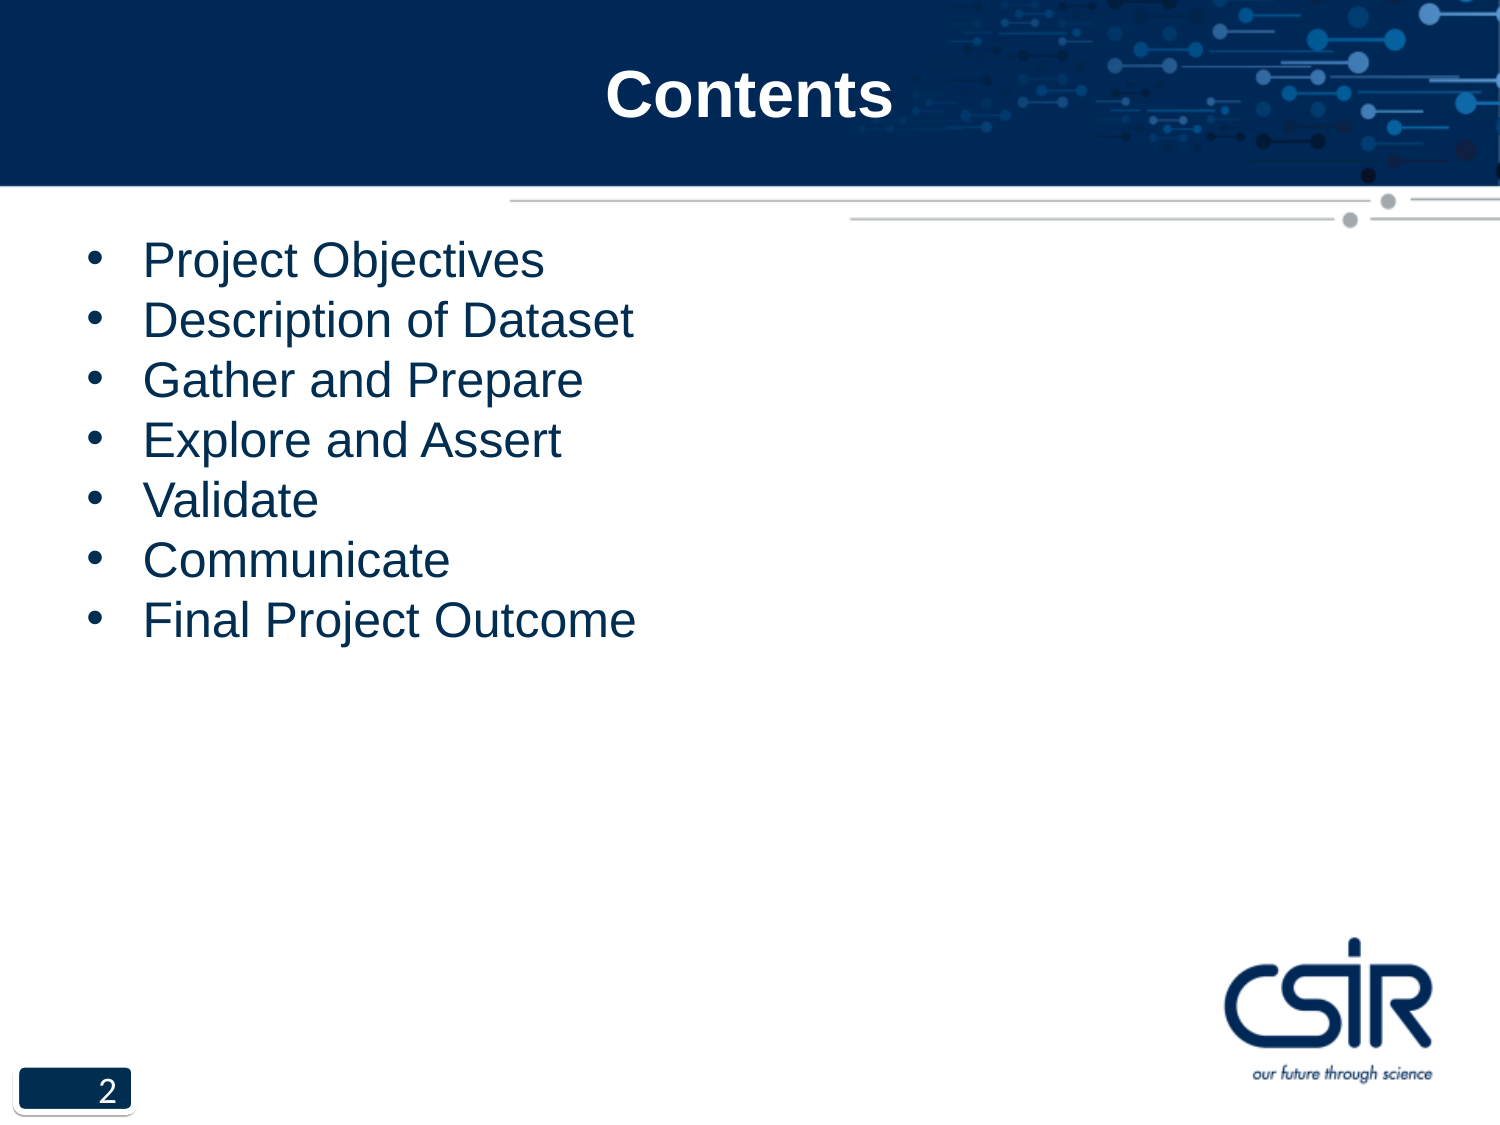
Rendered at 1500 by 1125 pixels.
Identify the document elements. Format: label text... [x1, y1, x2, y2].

text_box Project Objectives Description of Dataset Gather and Prepare Explore and Assert Validate Communicate Final Project Outcome [71, 219, 1422, 882]
picture [0, 0, 1500, 1125]
text_box Contents [75, 21, 1425, 161]
